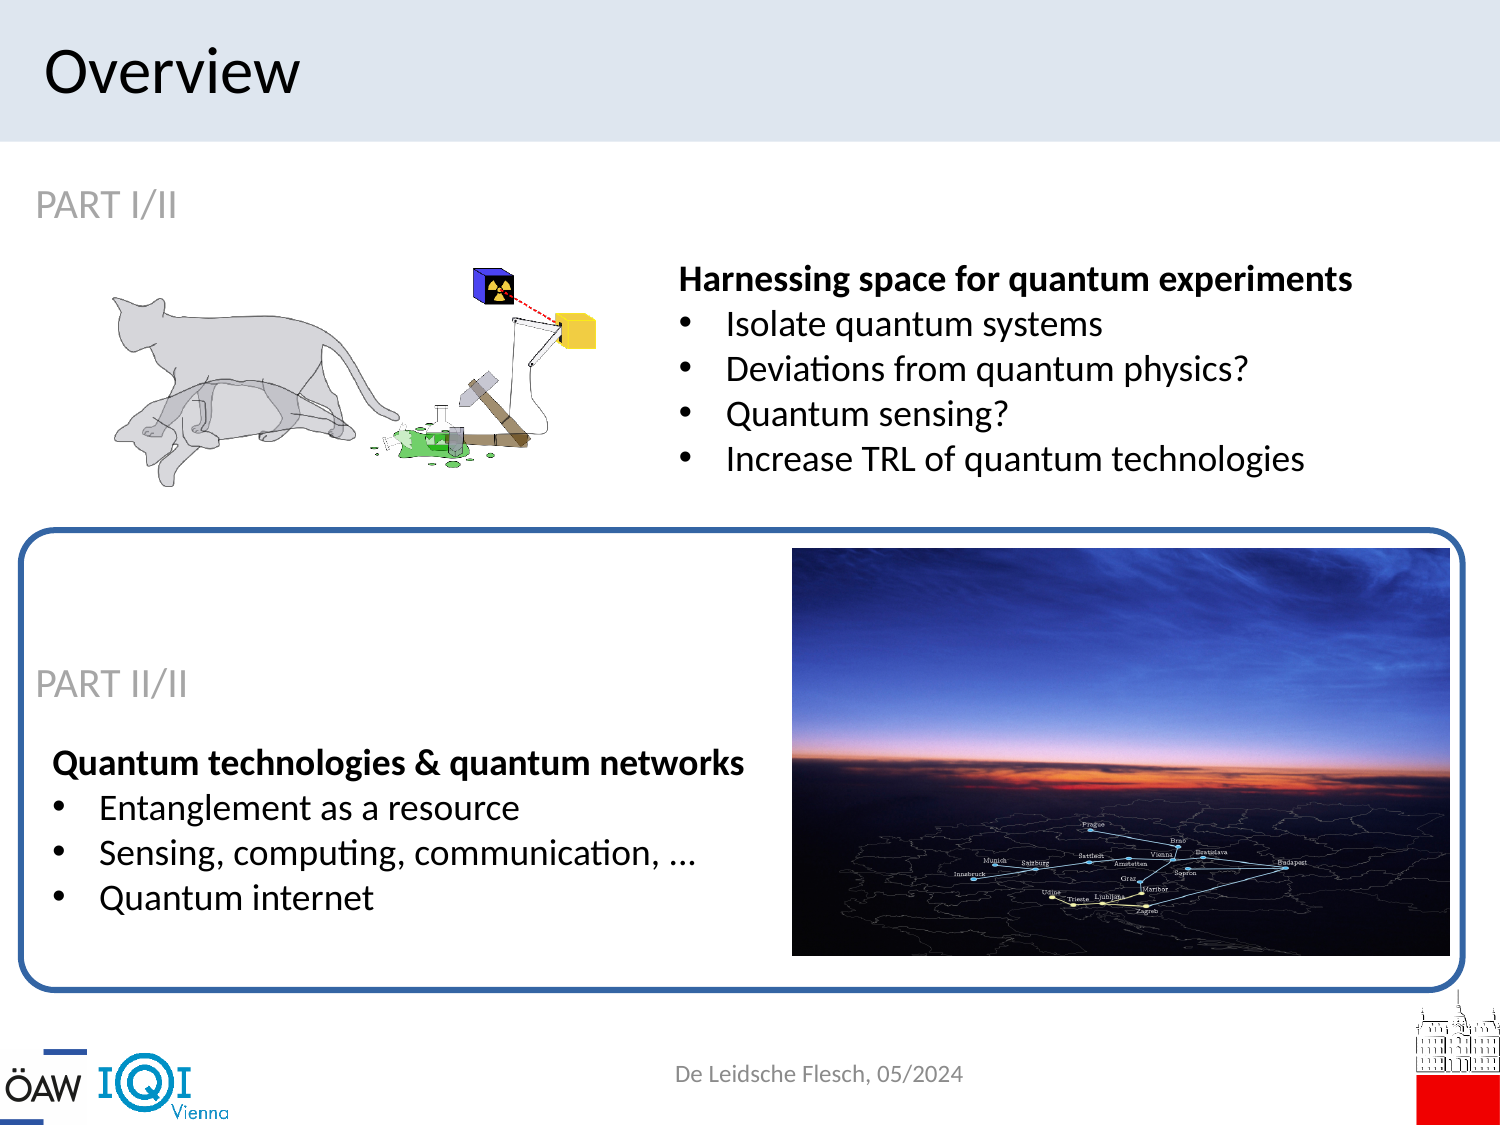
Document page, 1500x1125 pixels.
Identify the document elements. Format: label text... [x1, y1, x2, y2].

picture [94, 1049, 234, 1124]
text_box Quantum technologies & quantum networks Entanglement as a resource Sensing, computing, communication, ... Quantum internet [37, 730, 870, 926]
title Overview [29, 7, 1317, 126]
picture [0, 1049, 87, 1125]
picture [792, 548, 1450, 956]
text_box PART I/II [20, 169, 595, 235]
picture [1416, 988, 1500, 1125]
text_box Harnessing space for quantum experiments Isolate quantum systems Deviations from quantum physics? Quantum sensing? Increase TRL of quantum technologies [664, 246, 1496, 487]
picture [112, 268, 596, 487]
text_box PART II/II [24, 648, 595, 713]
